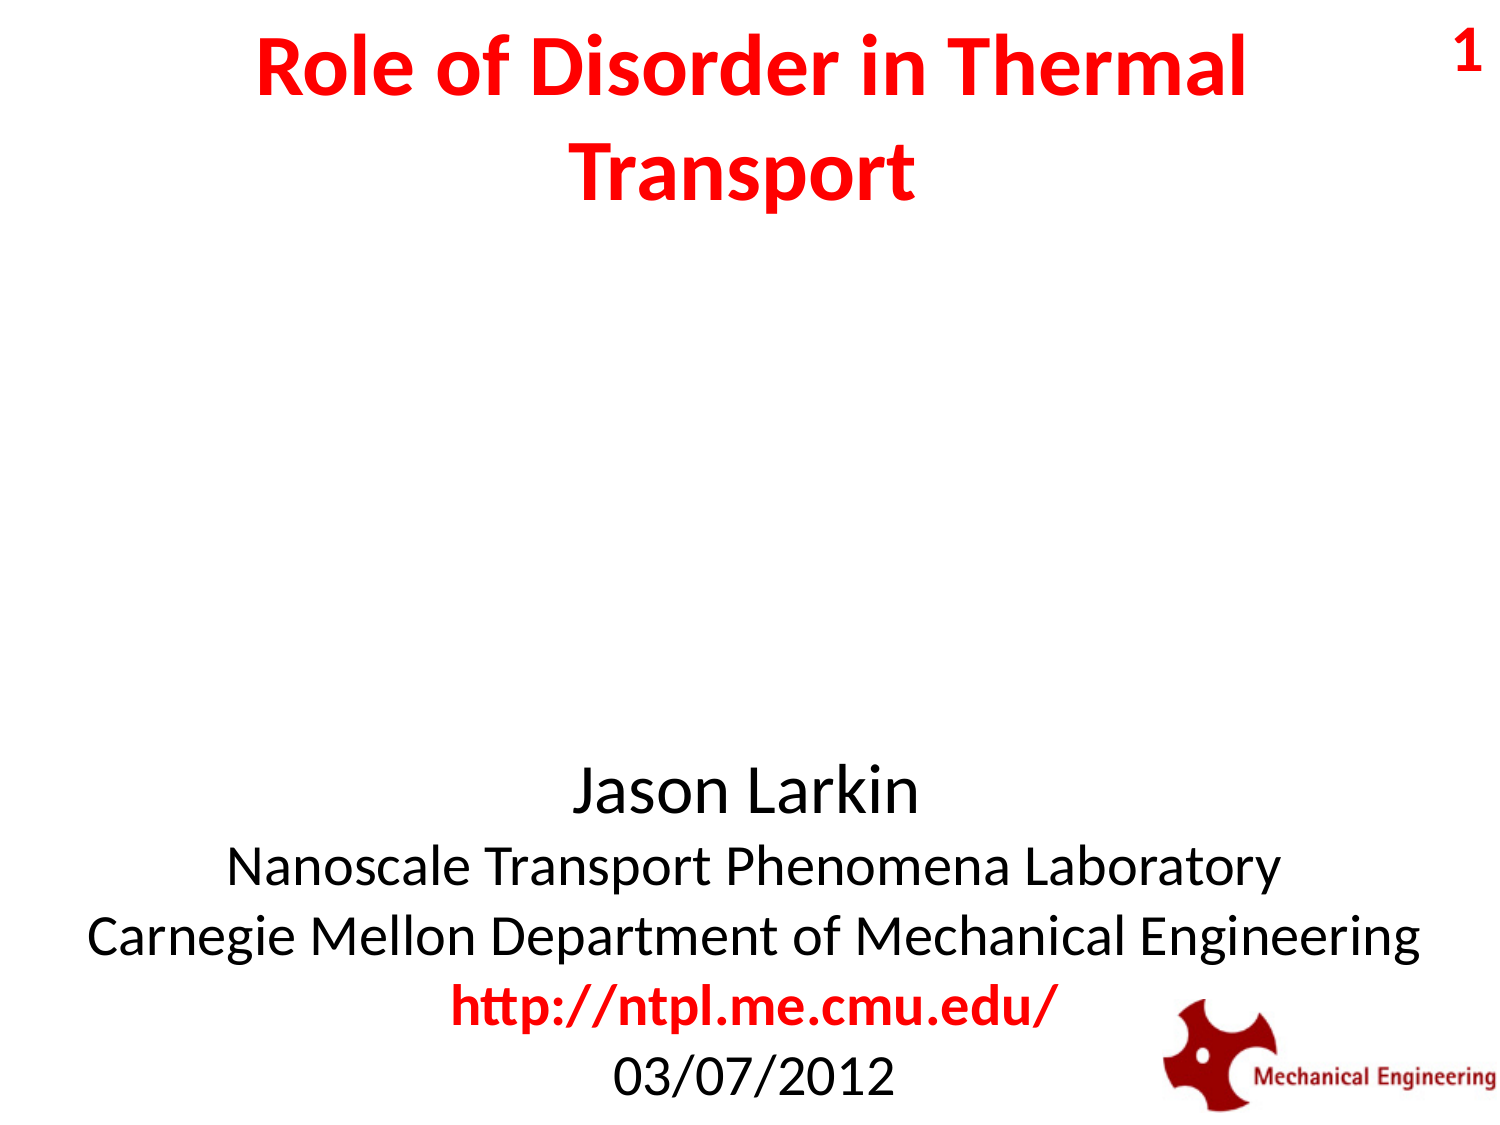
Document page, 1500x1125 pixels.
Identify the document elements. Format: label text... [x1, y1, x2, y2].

title Role of Disorder in Thermal Transport [60, 0, 1426, 436]
text_box 1 [1435, 0, 1500, 93]
title Jason Larkin Nanoscale Transport Phenomena Laboratory Carnegie Mellon Department of Mechanical Engineering http://ntpl.me.cmu.edu/ 03/07/2012 [72, 735, 1438, 1124]
picture [1438, 999, 1497, 1113]
